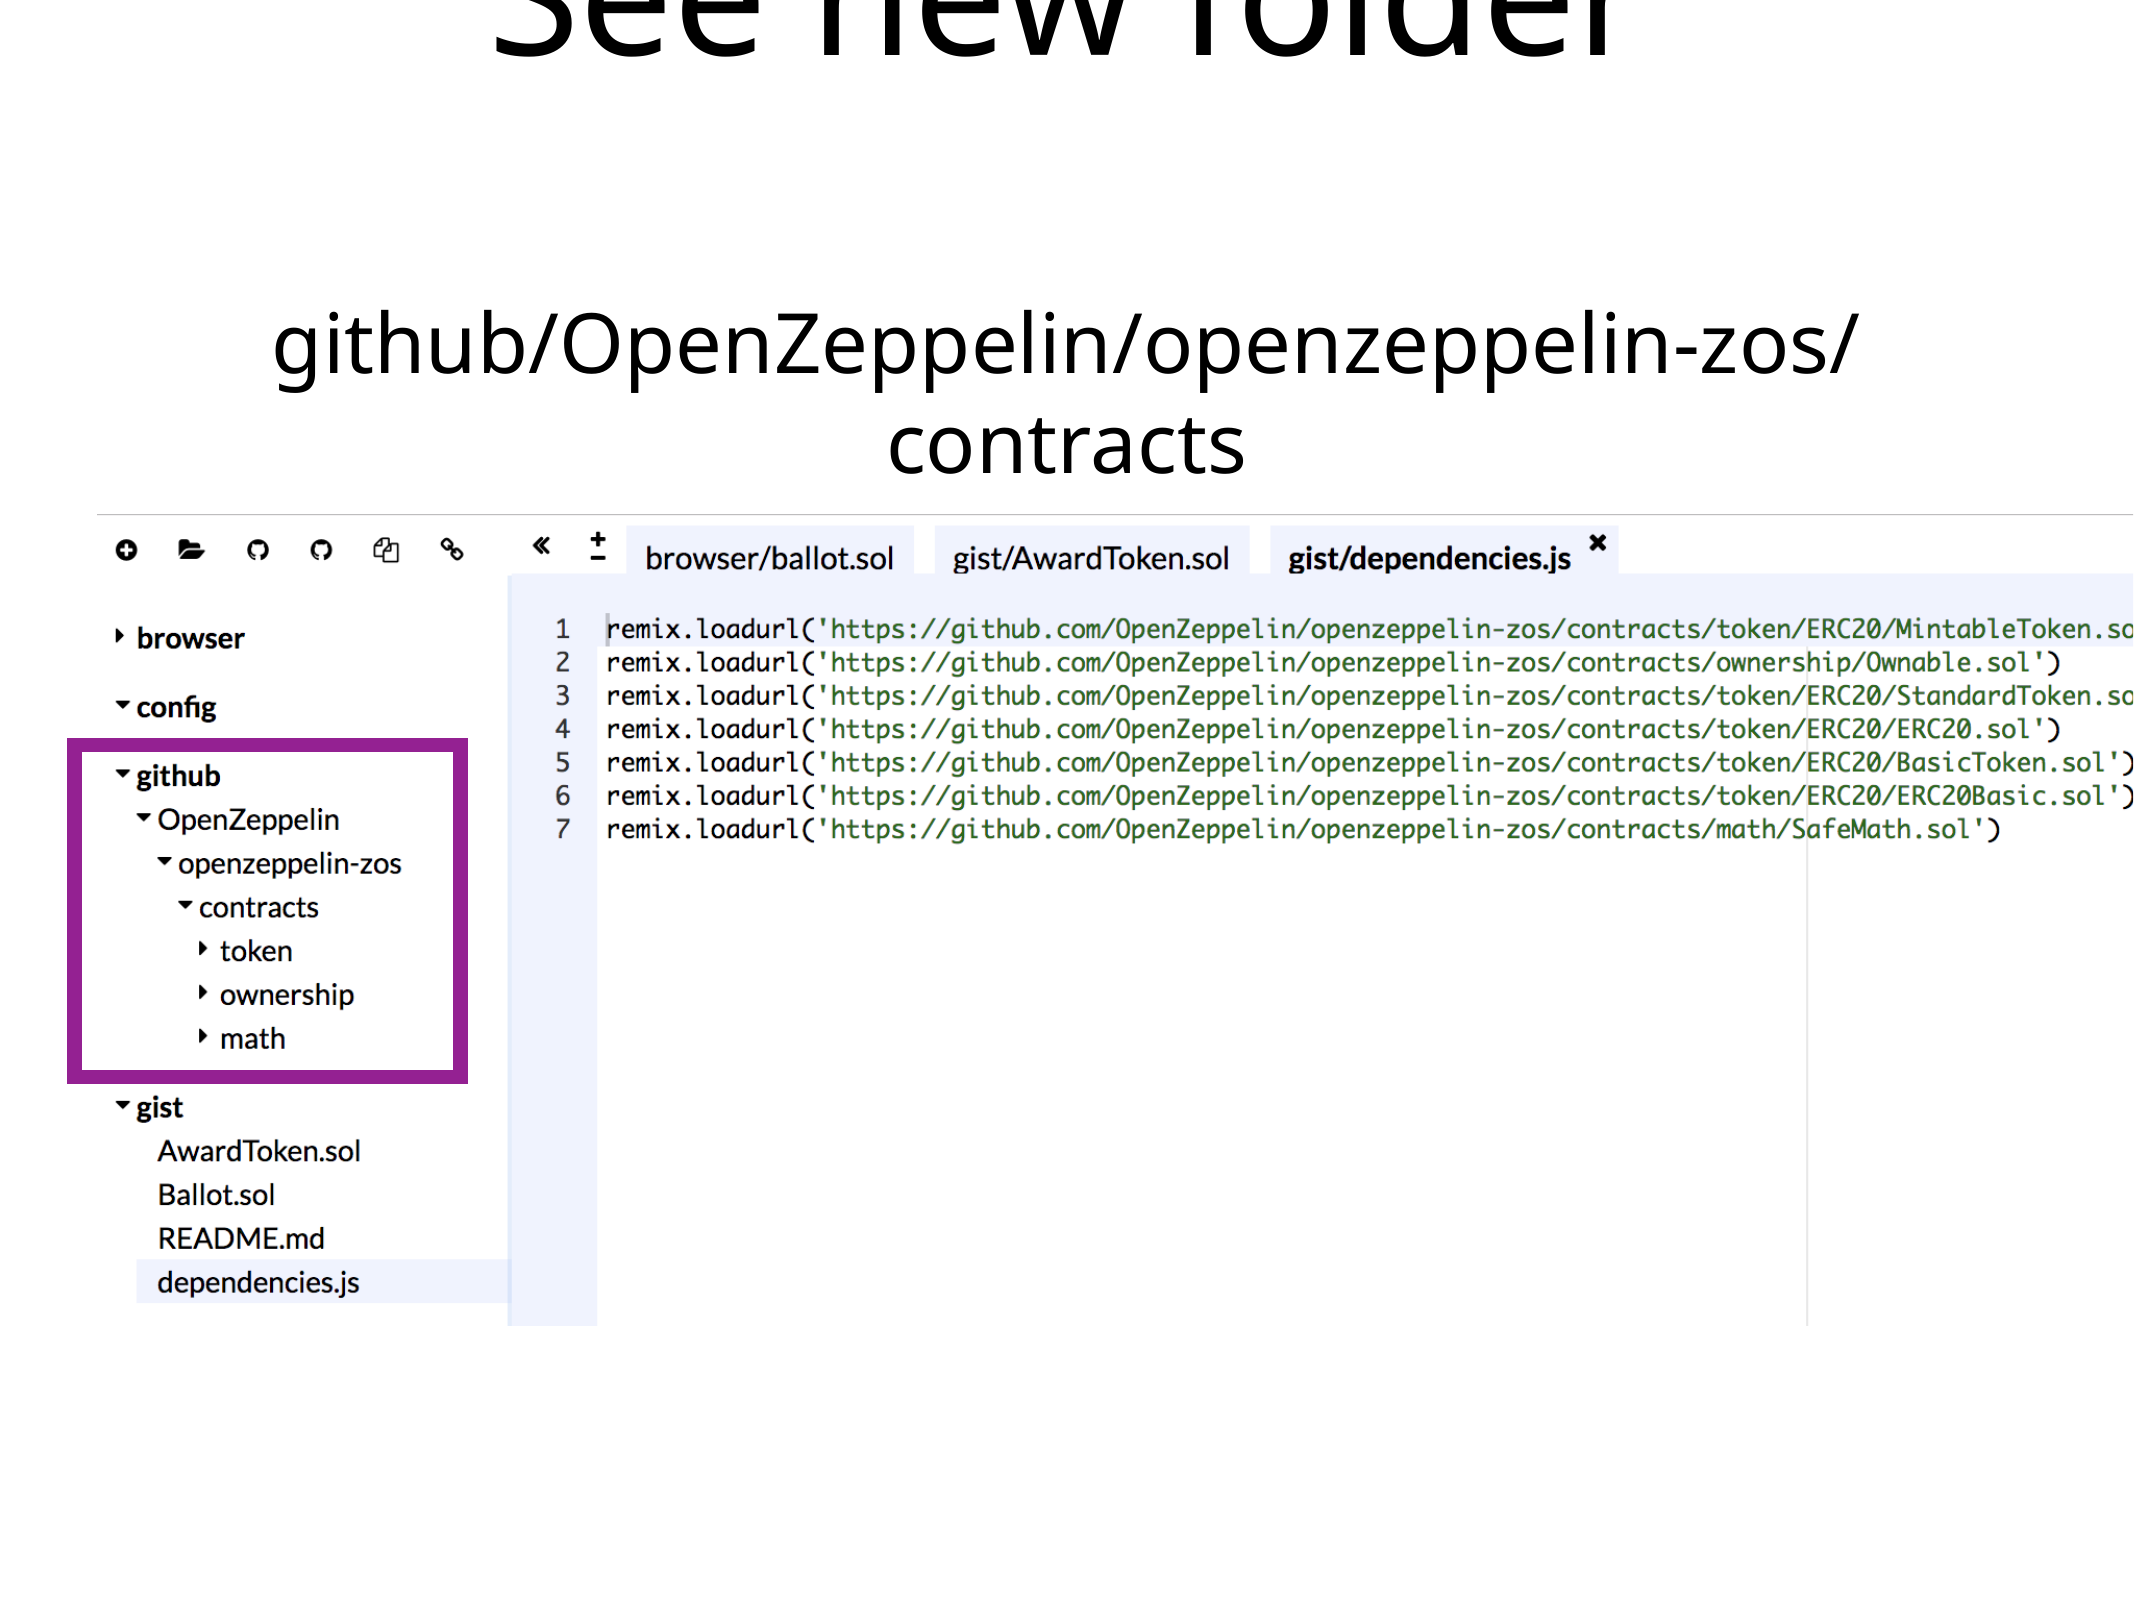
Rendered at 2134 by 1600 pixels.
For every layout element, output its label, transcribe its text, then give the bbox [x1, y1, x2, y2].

subtitle github/OpenZeppelin/openzeppelin-zos/contracts [95, 283, 2038, 604]
picture [97, 752, 453, 1070]
title See new folder [208, 0, 1925, 283]
picture [97, 511, 2134, 1327]
